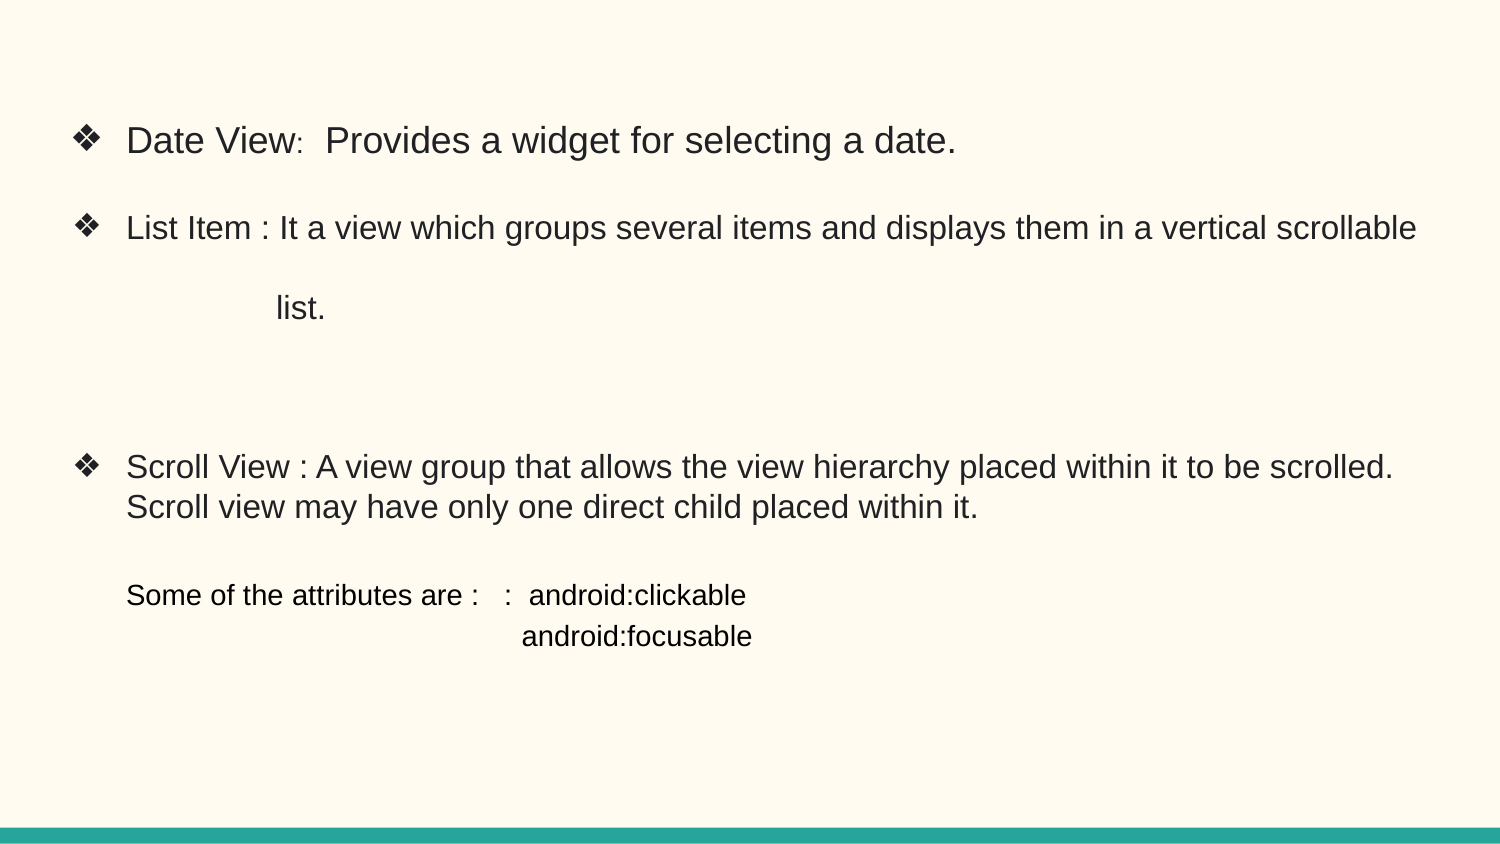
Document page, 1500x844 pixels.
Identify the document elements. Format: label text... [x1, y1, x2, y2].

list Date View: Provides a widget for selecting a date. List Item : It a view which groups several items and displays them in a vertical scrollable list. Scroll View : A view group that allows the view hierarchy placed within it to be scrolled. Scroll view may have only one direct child placed within it. Some of the attributes are : : android:clickable android:focusable [51, 58, 1449, 771]
